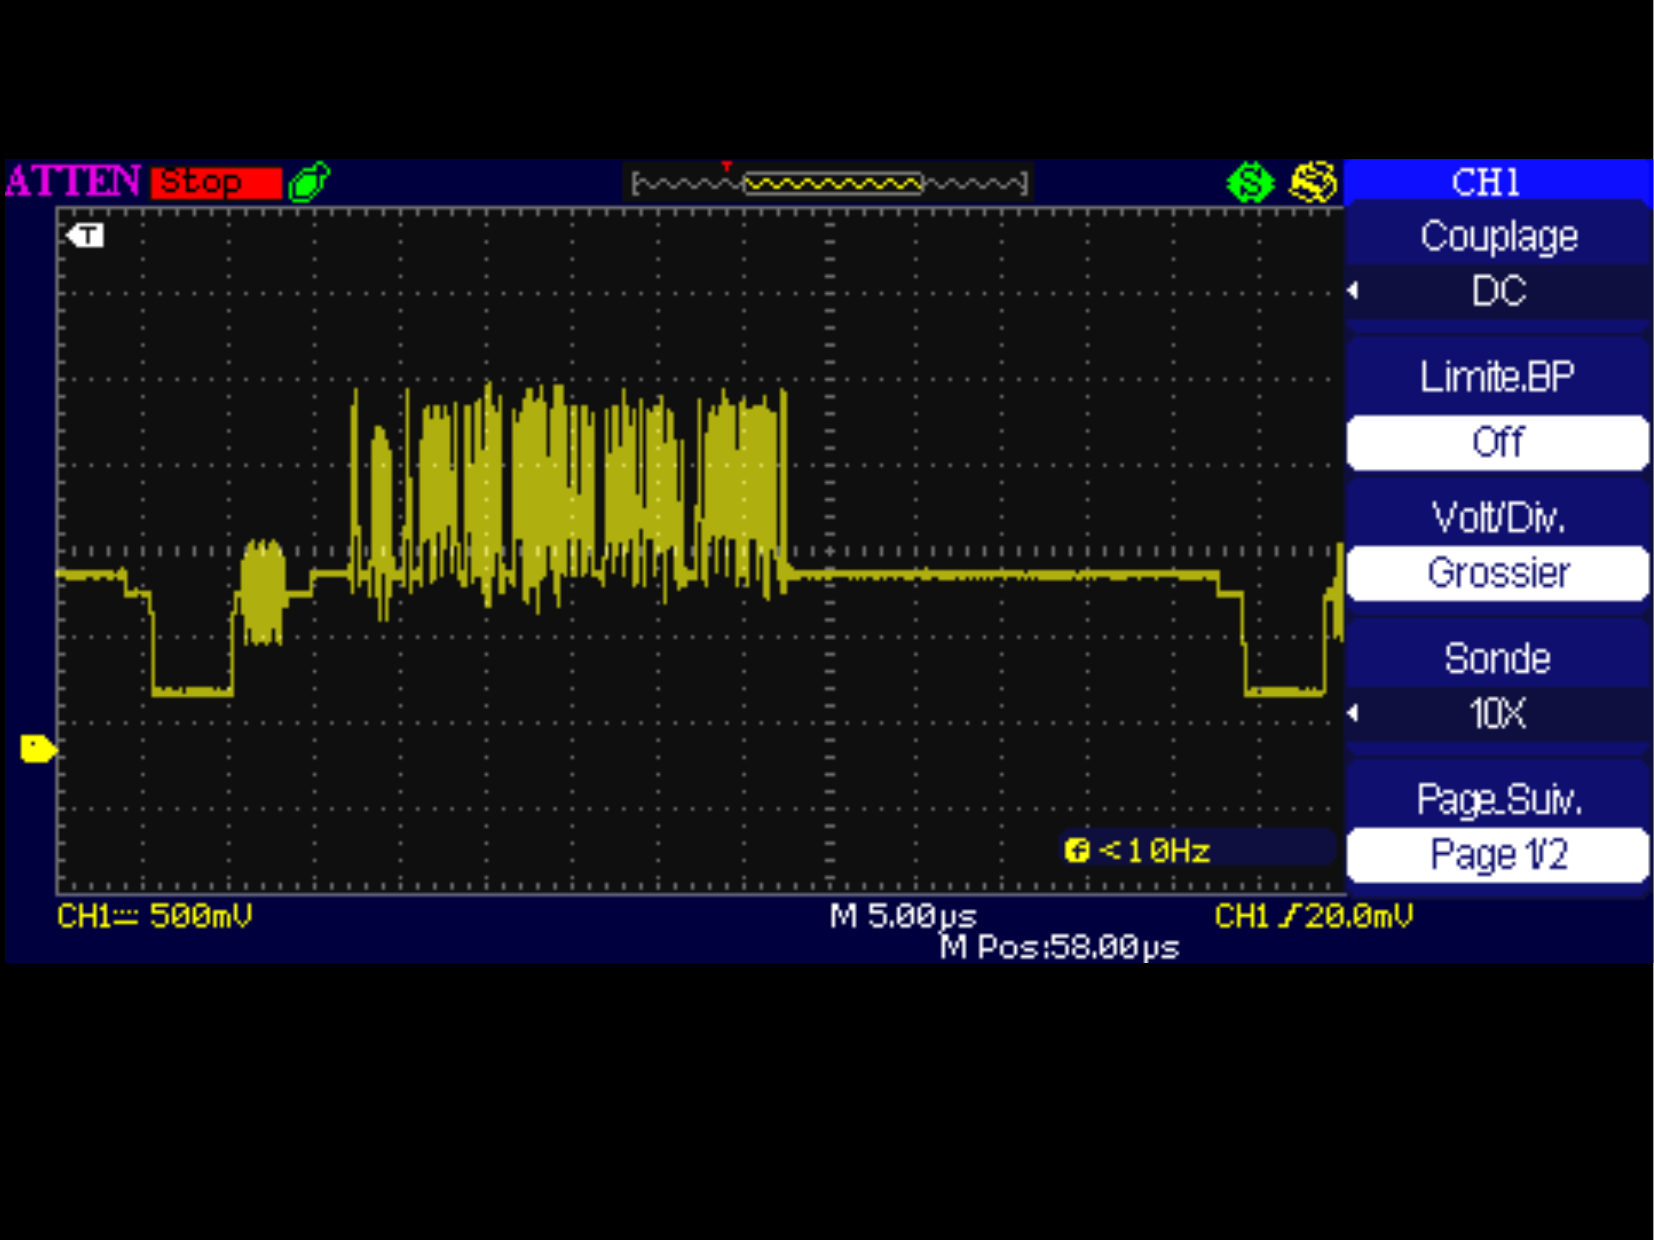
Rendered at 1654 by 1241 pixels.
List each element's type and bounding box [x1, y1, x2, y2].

picture [5, 159, 1654, 963]
